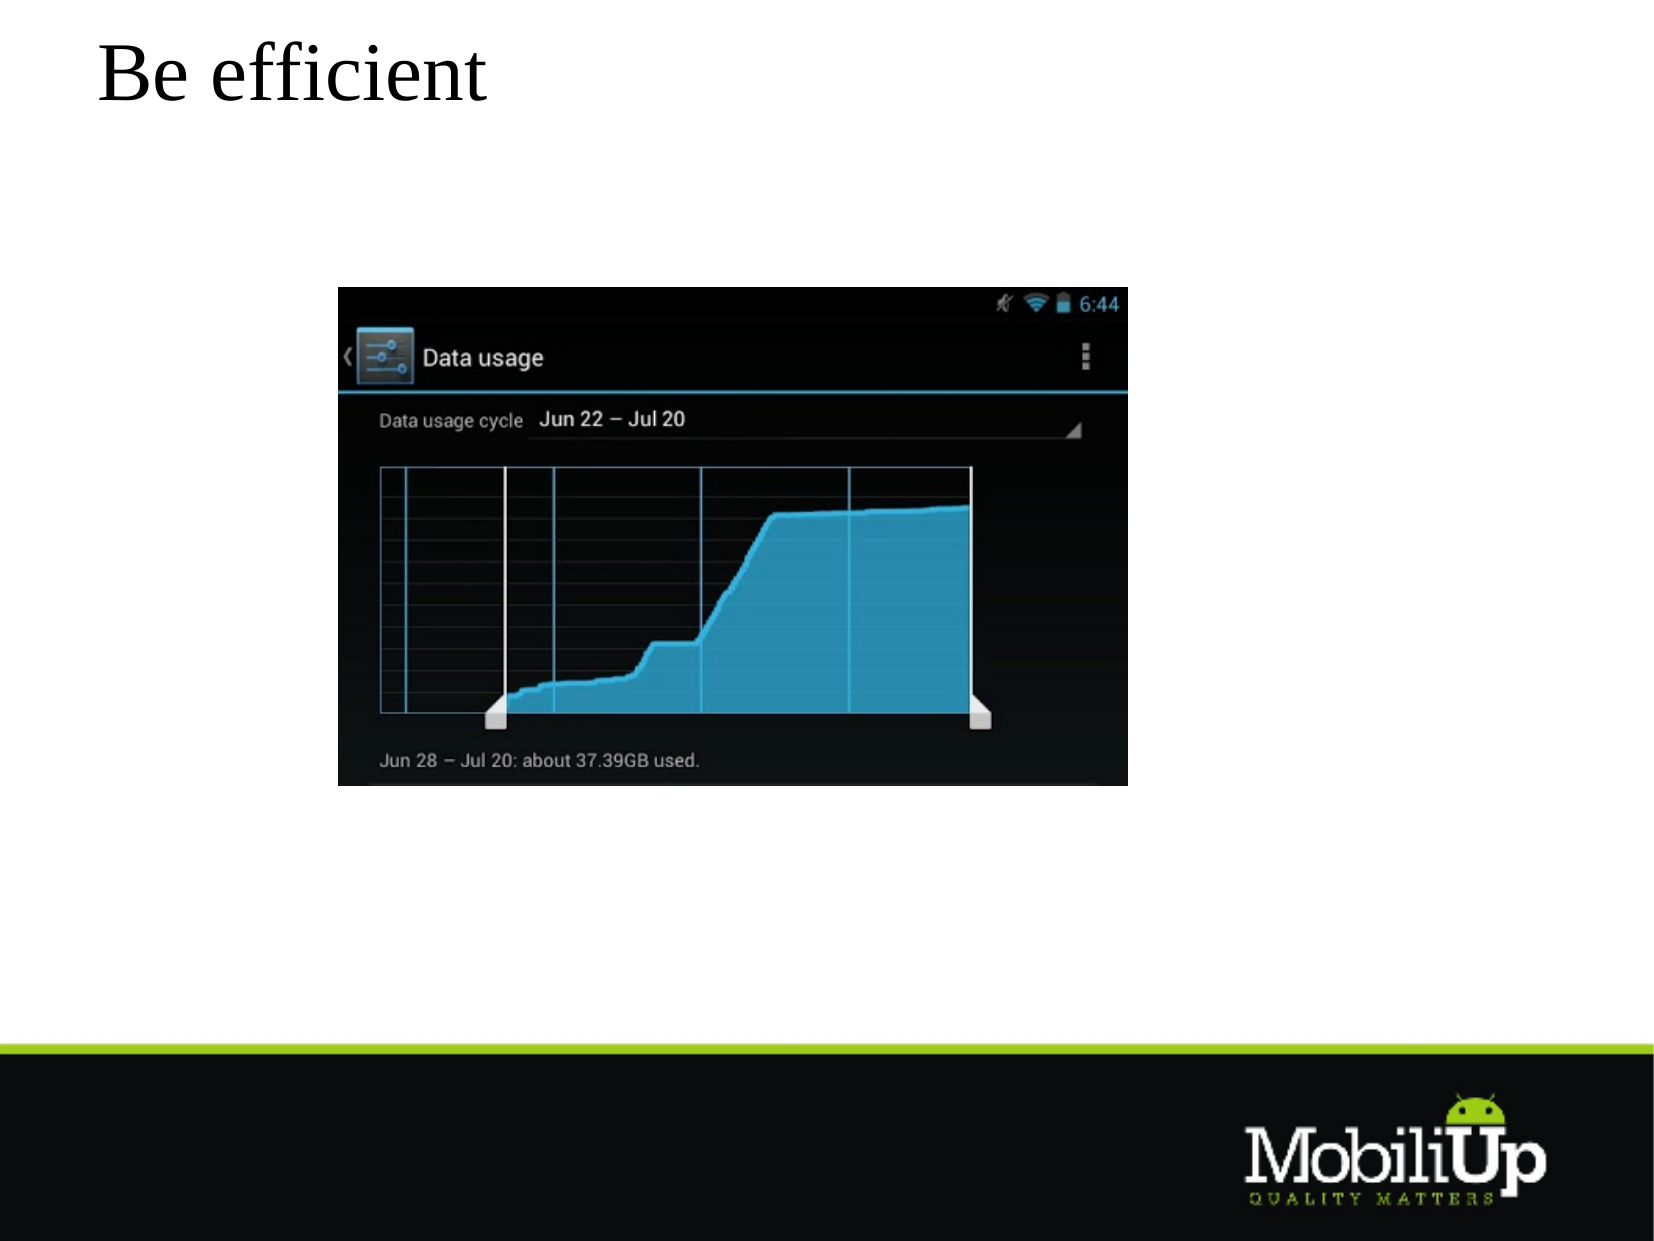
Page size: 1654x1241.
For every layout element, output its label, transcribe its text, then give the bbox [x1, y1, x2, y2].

title Be efficient [82, 9, 1571, 125]
picture [0, 0, 1654, 1241]
